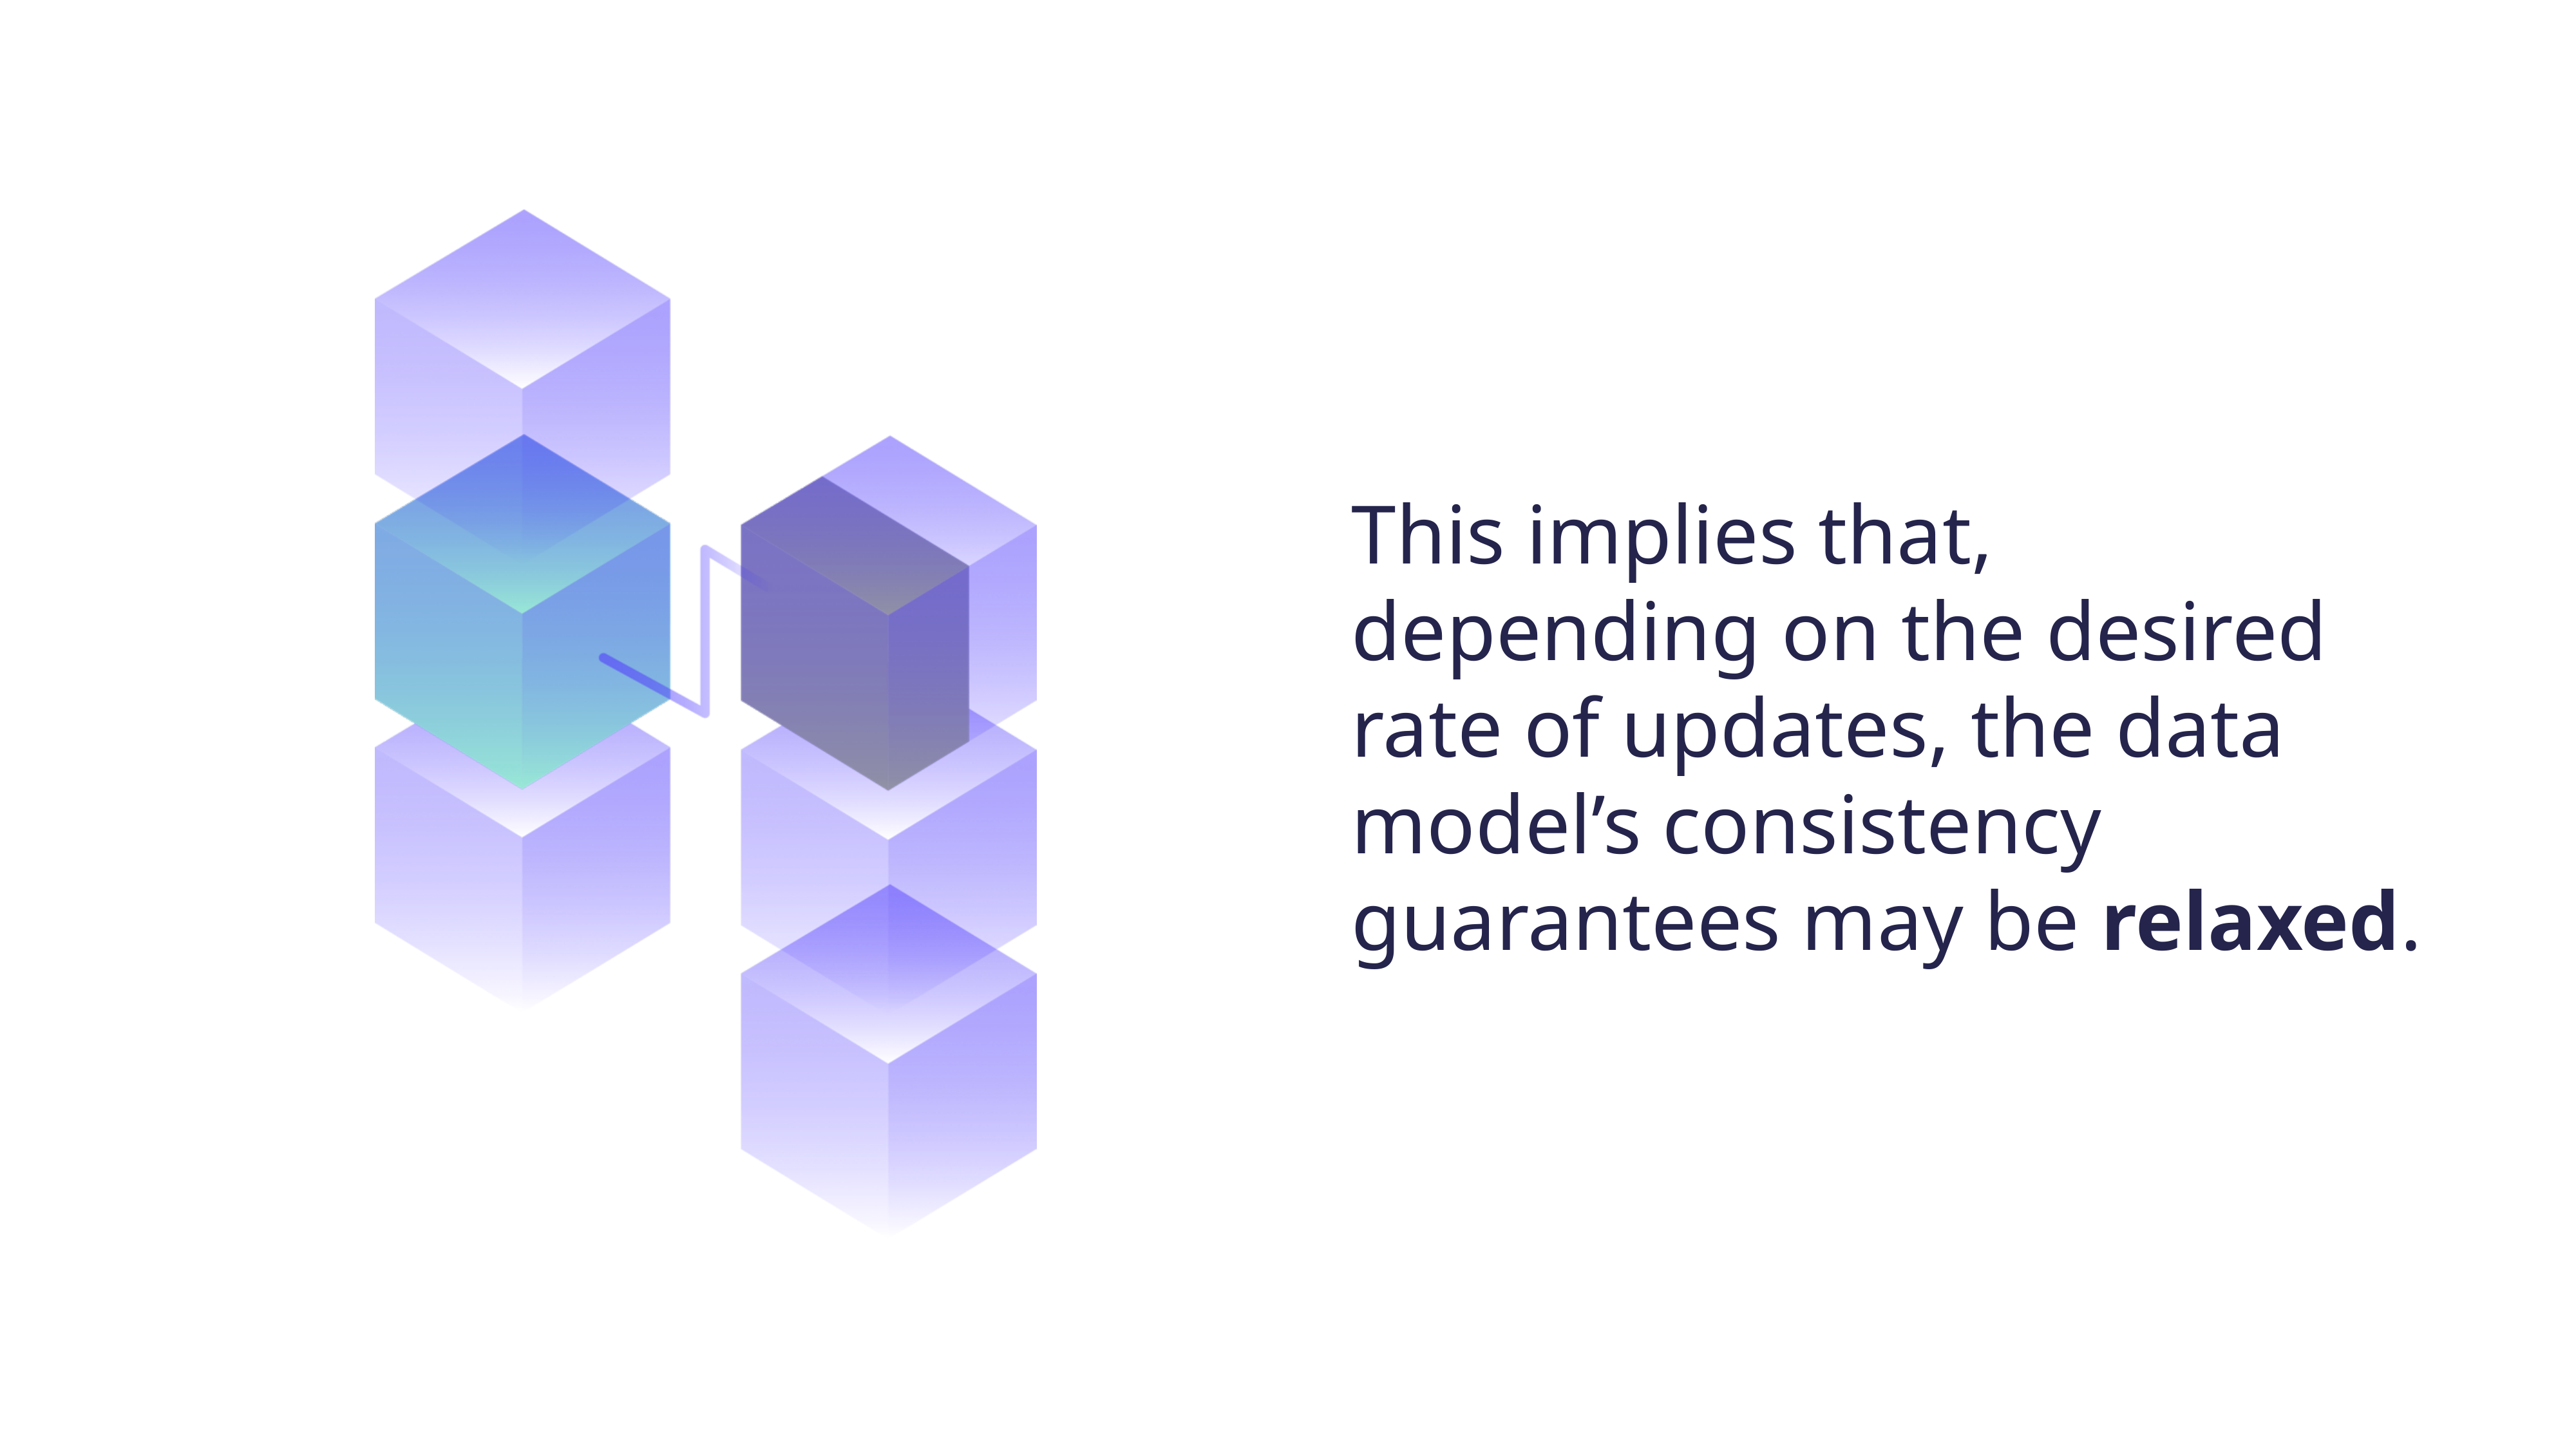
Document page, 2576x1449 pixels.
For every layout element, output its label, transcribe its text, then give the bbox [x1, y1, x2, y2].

list This implies that, depending on the desired rate of updates, the data model’s consistency guarantees may be relaxed. [1351, 127, 2423, 1322]
picture [375, 209, 1037, 1240]
